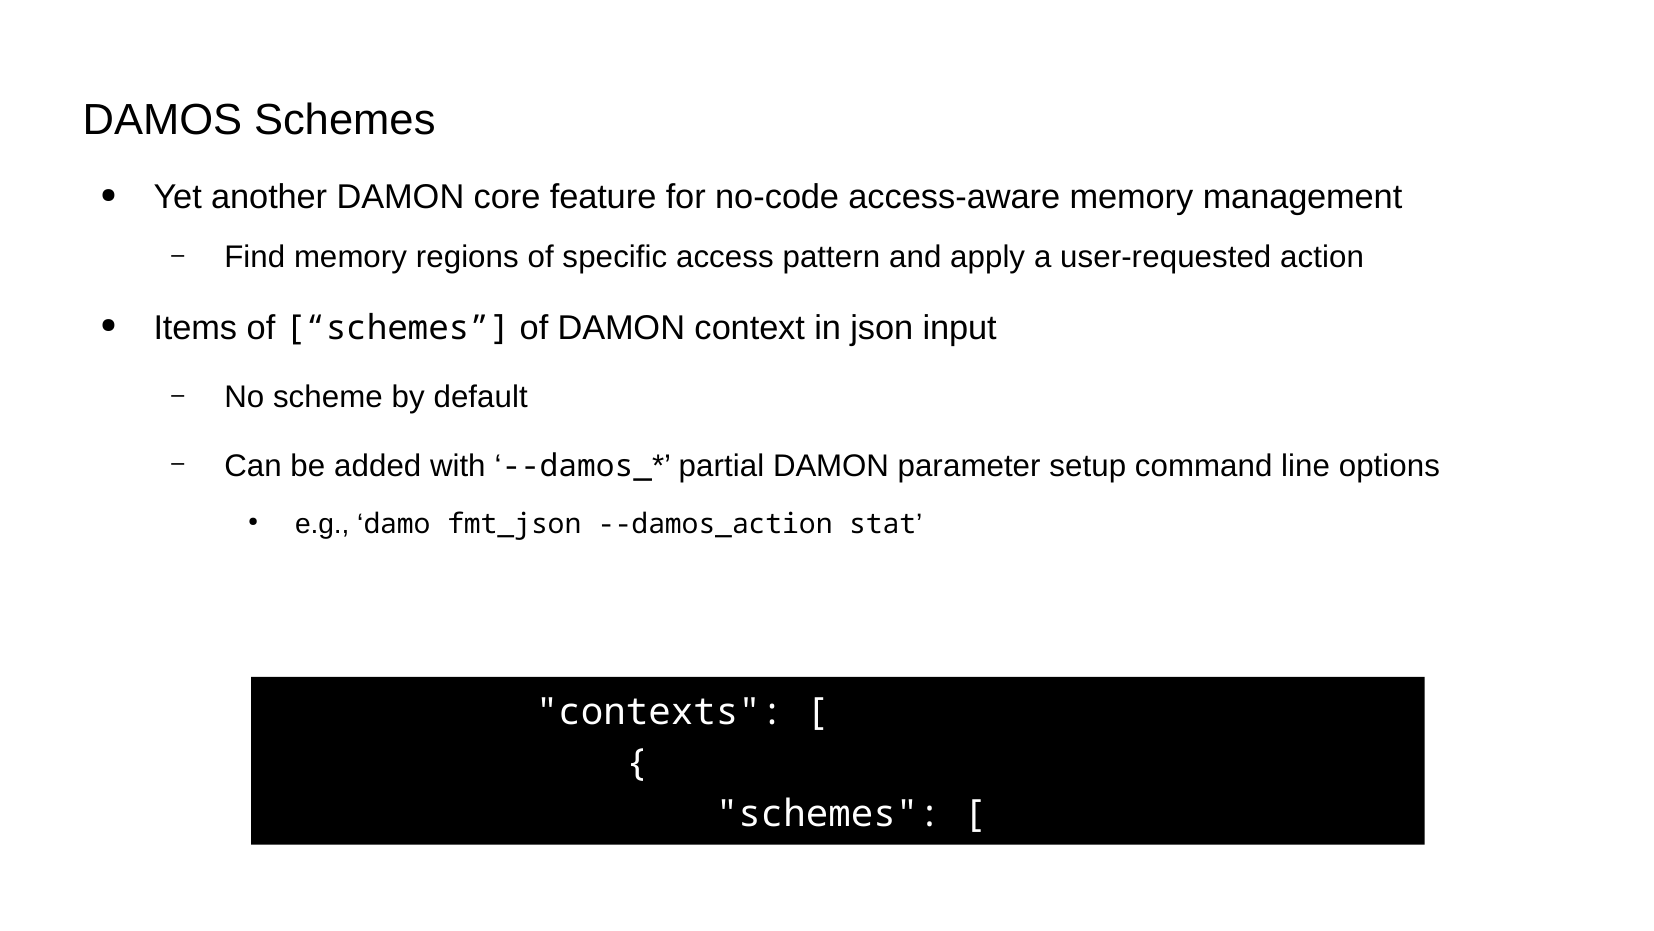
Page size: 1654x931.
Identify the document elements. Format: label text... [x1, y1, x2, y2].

title DAMOS Schemes [82, 81, 1571, 157]
text_box "contexts": [ { "schemes": [ [251, 676, 1425, 805]
list Yet another DAMON core feature for no-code access-aware memory management Find memory regions of specific access pattern and apply a user-requested action Items of [“schemes”] of DAMON context in json input No scheme by default Can be added with ‘--damos_*’ partial DAMON parameter setup command line options e.g., ‘damo fmt_json --damos_action stat’ [82, 177, 1571, 833]
